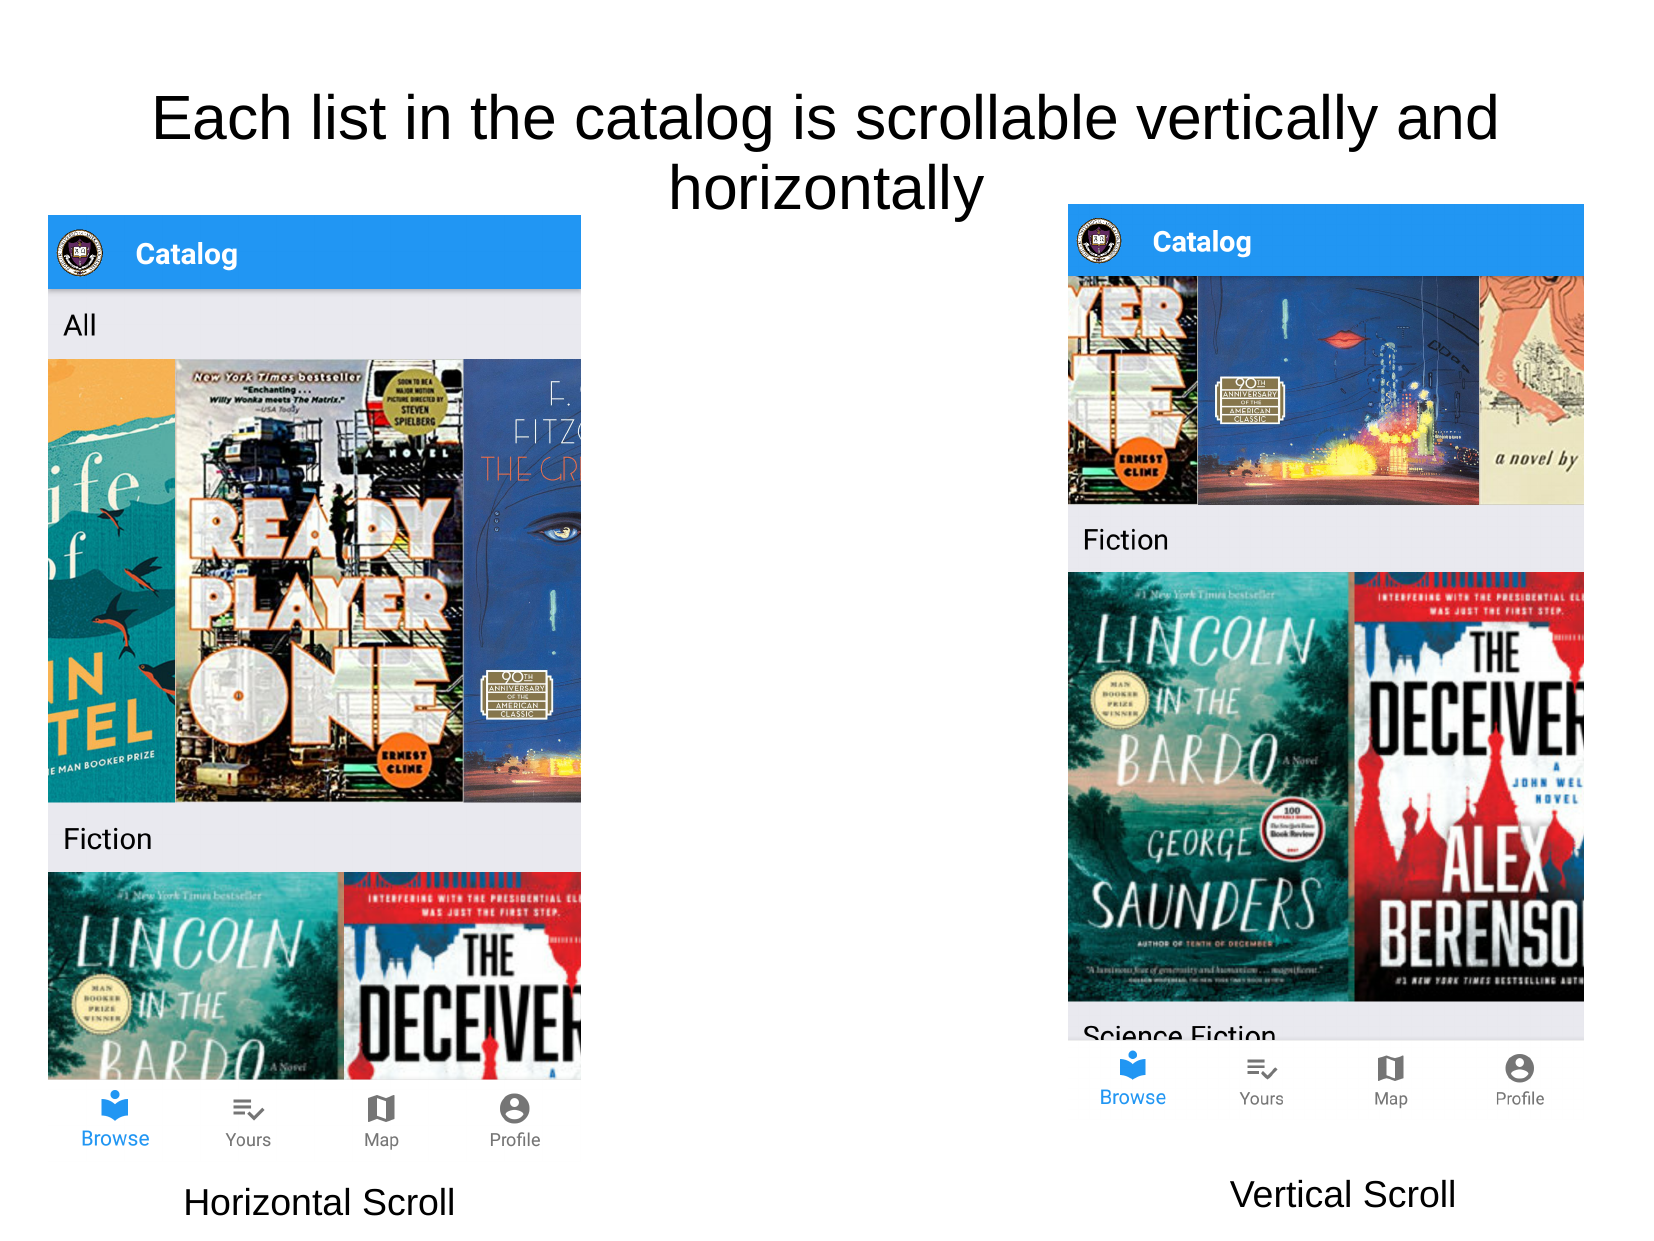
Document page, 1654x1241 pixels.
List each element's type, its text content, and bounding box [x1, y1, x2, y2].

text_box Horizontal Scroll [168, 1173, 471, 1231]
text_box Vertical Scroll [1215, 1166, 1472, 1224]
title Each list in the catalog is scrollable vertically and horizontally [82, 49, 1571, 257]
picture [48, 215, 581, 1162]
picture [1068, 204, 1584, 1121]
